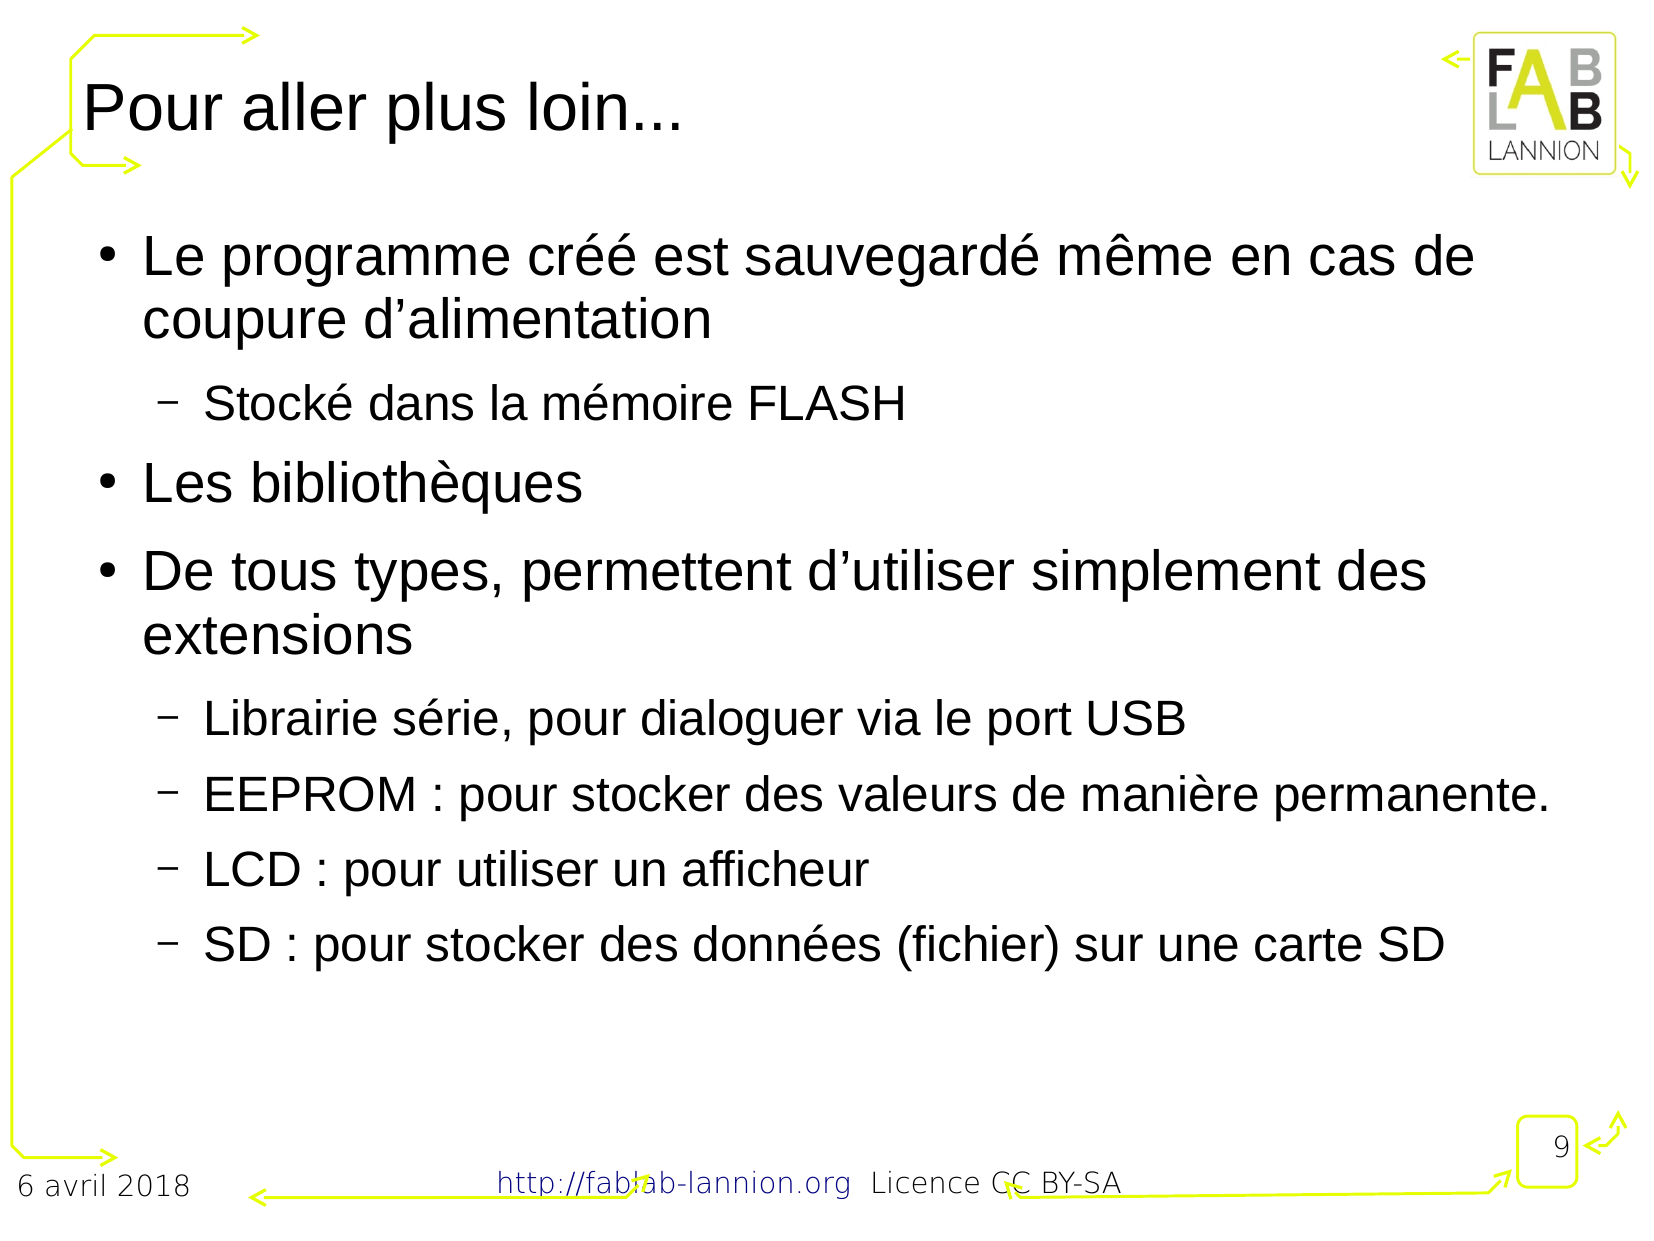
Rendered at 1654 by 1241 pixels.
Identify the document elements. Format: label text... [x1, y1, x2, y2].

picture [1470, 29, 1619, 178]
title Pour aller plus loin... [82, 49, 1441, 166]
list Le programme créé est sauvegardé même en cas de coupure d’alimentation Stocké dans la mémoire FLASH Les bibliothèques De tous types, permettent d’utiliser simplement des extensions Librairie série, pour dialoguer via le port USB EEPROM : pour stocker des valeurs de manière permanente. LCD : pour utiliser un afficheur SD : pour stocker des données (fichier) sur une carte SD [82, 224, 1571, 1010]
